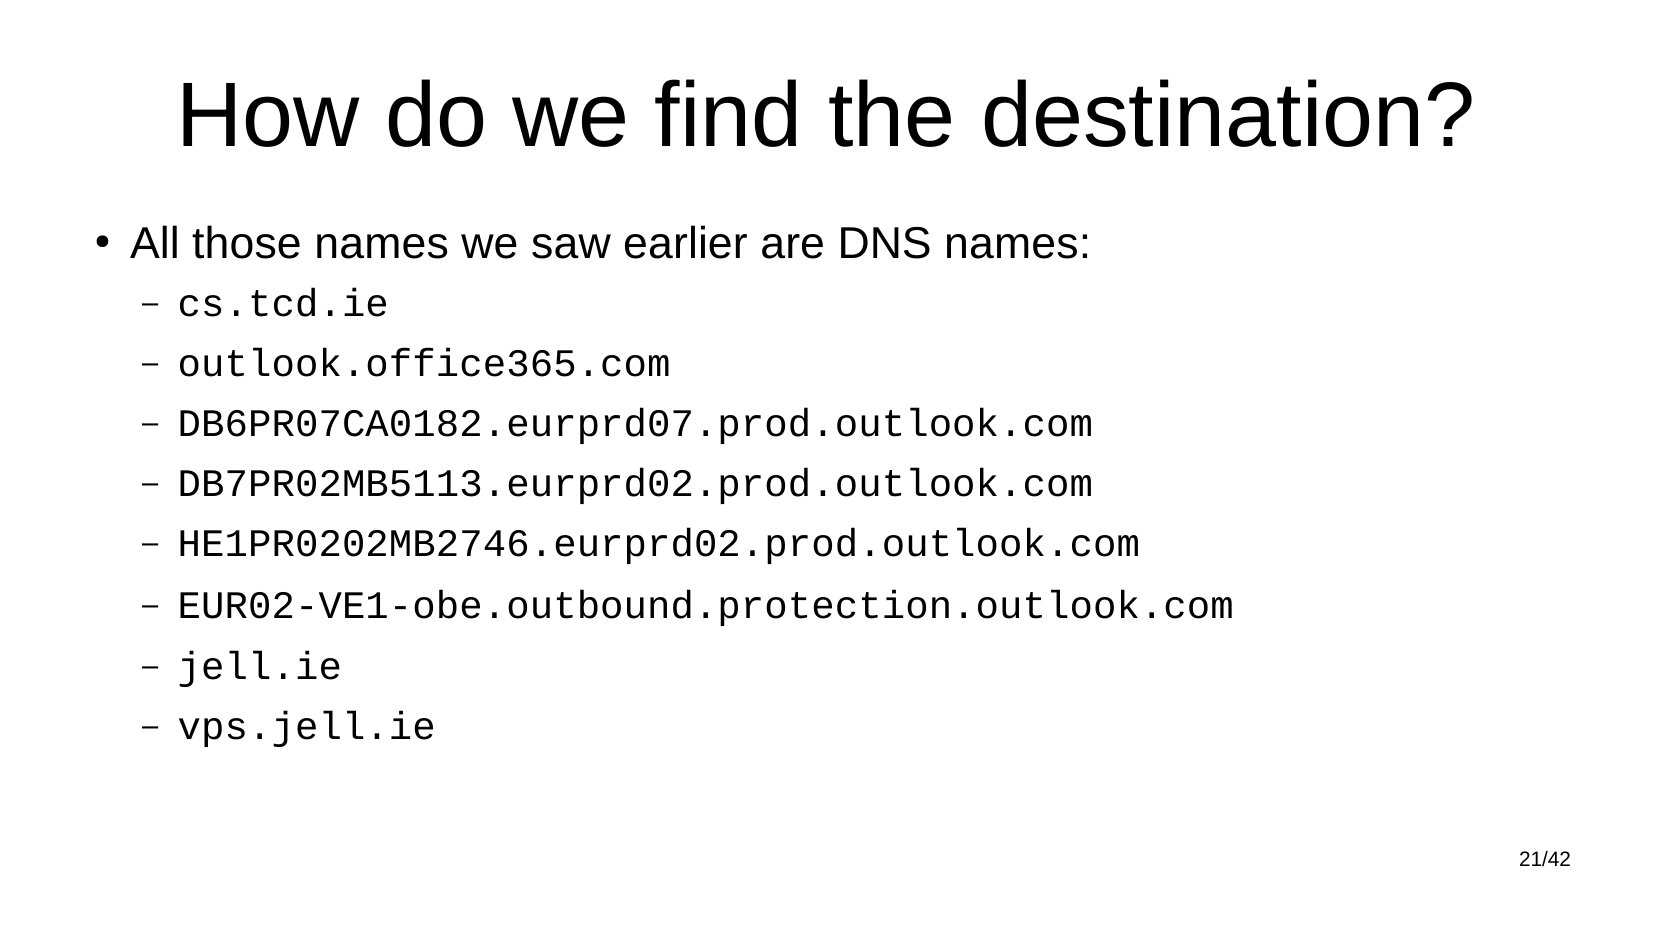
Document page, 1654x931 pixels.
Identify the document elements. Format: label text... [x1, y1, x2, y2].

list All those names we saw earlier are DNS names: cs.tcd.ie outlook.office365.com DB6PR07CA0182.eurprd07.prod.outlook.com DB7PR02MB5113.eurprd02.prod.outlook.com HE1PR0202MB2746.eurprd02.prod.outlook.com EUR02-VE1-obe.outbound.protection.outlook.com jell.ie vps.jell.ie [82, 217, 1571, 758]
title How do we find the destination? [82, 37, 1571, 193]
